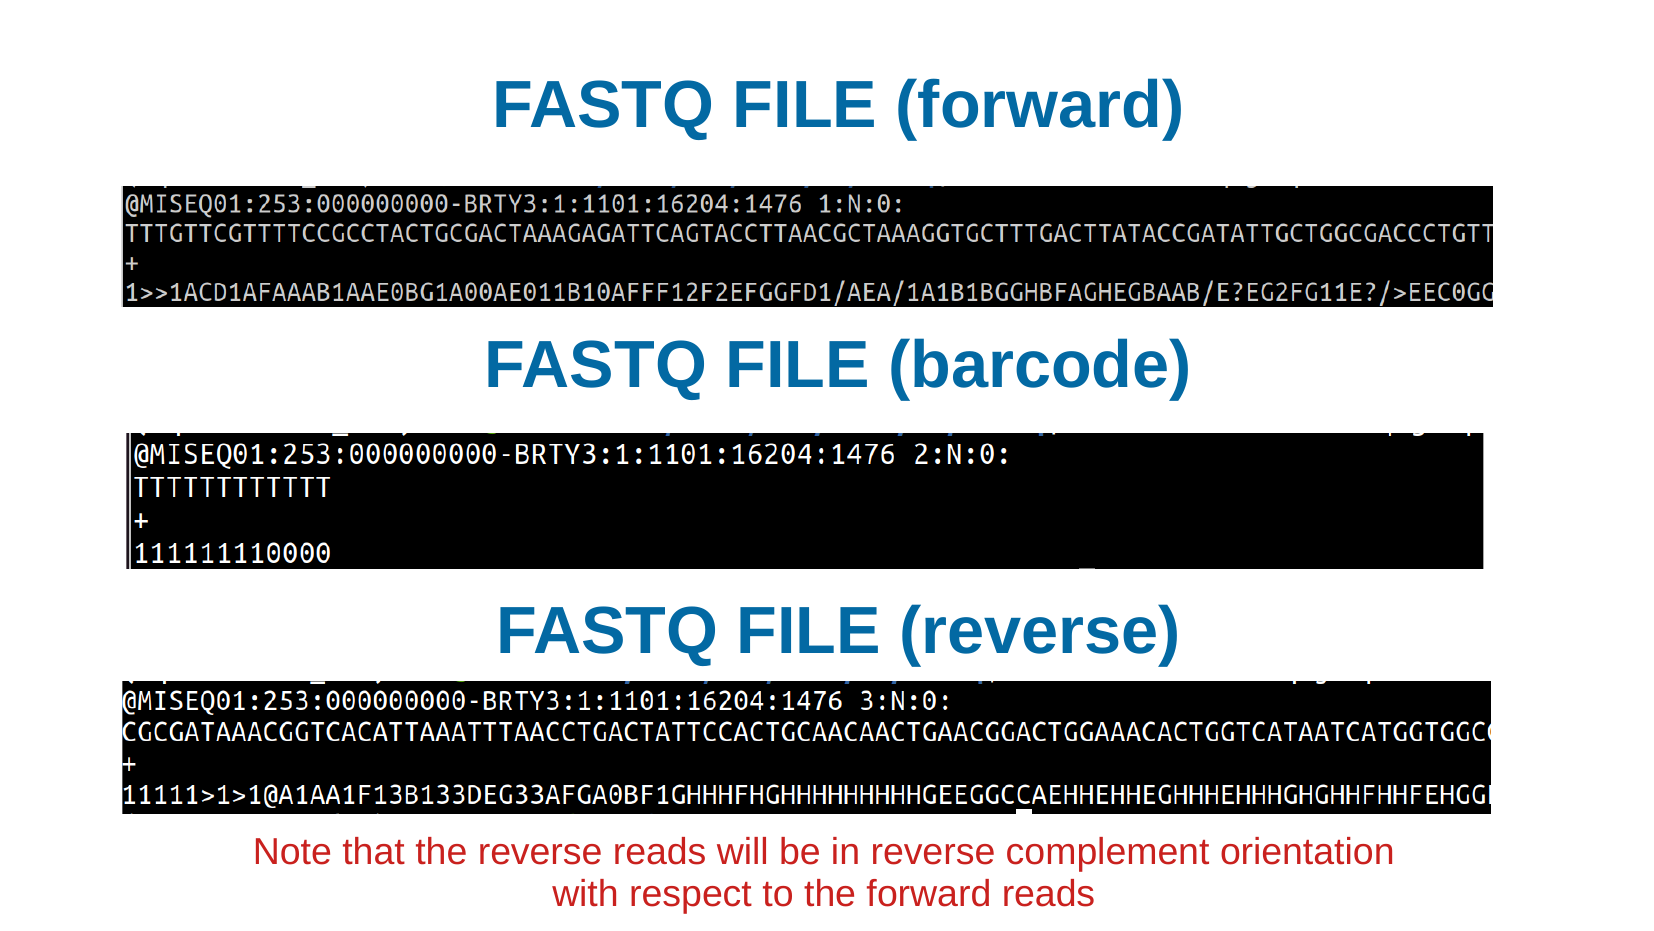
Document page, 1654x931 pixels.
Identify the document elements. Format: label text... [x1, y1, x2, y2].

text_box Note that the reverse reads will be in reverse complement orientation with respect to the forward reads [216, 822, 1432, 922]
picture [1289, 681, 1491, 814]
picture [126, 433, 1484, 569]
text_box FASTQ FILE (reverse) [388, 585, 1289, 822]
text_box FASTQ FILE (forward) [388, 59, 1289, 151]
picture [121, 186, 1493, 307]
picture [122, 681, 388, 814]
text_box FASTQ FILE (barcode) [388, 319, 1289, 410]
